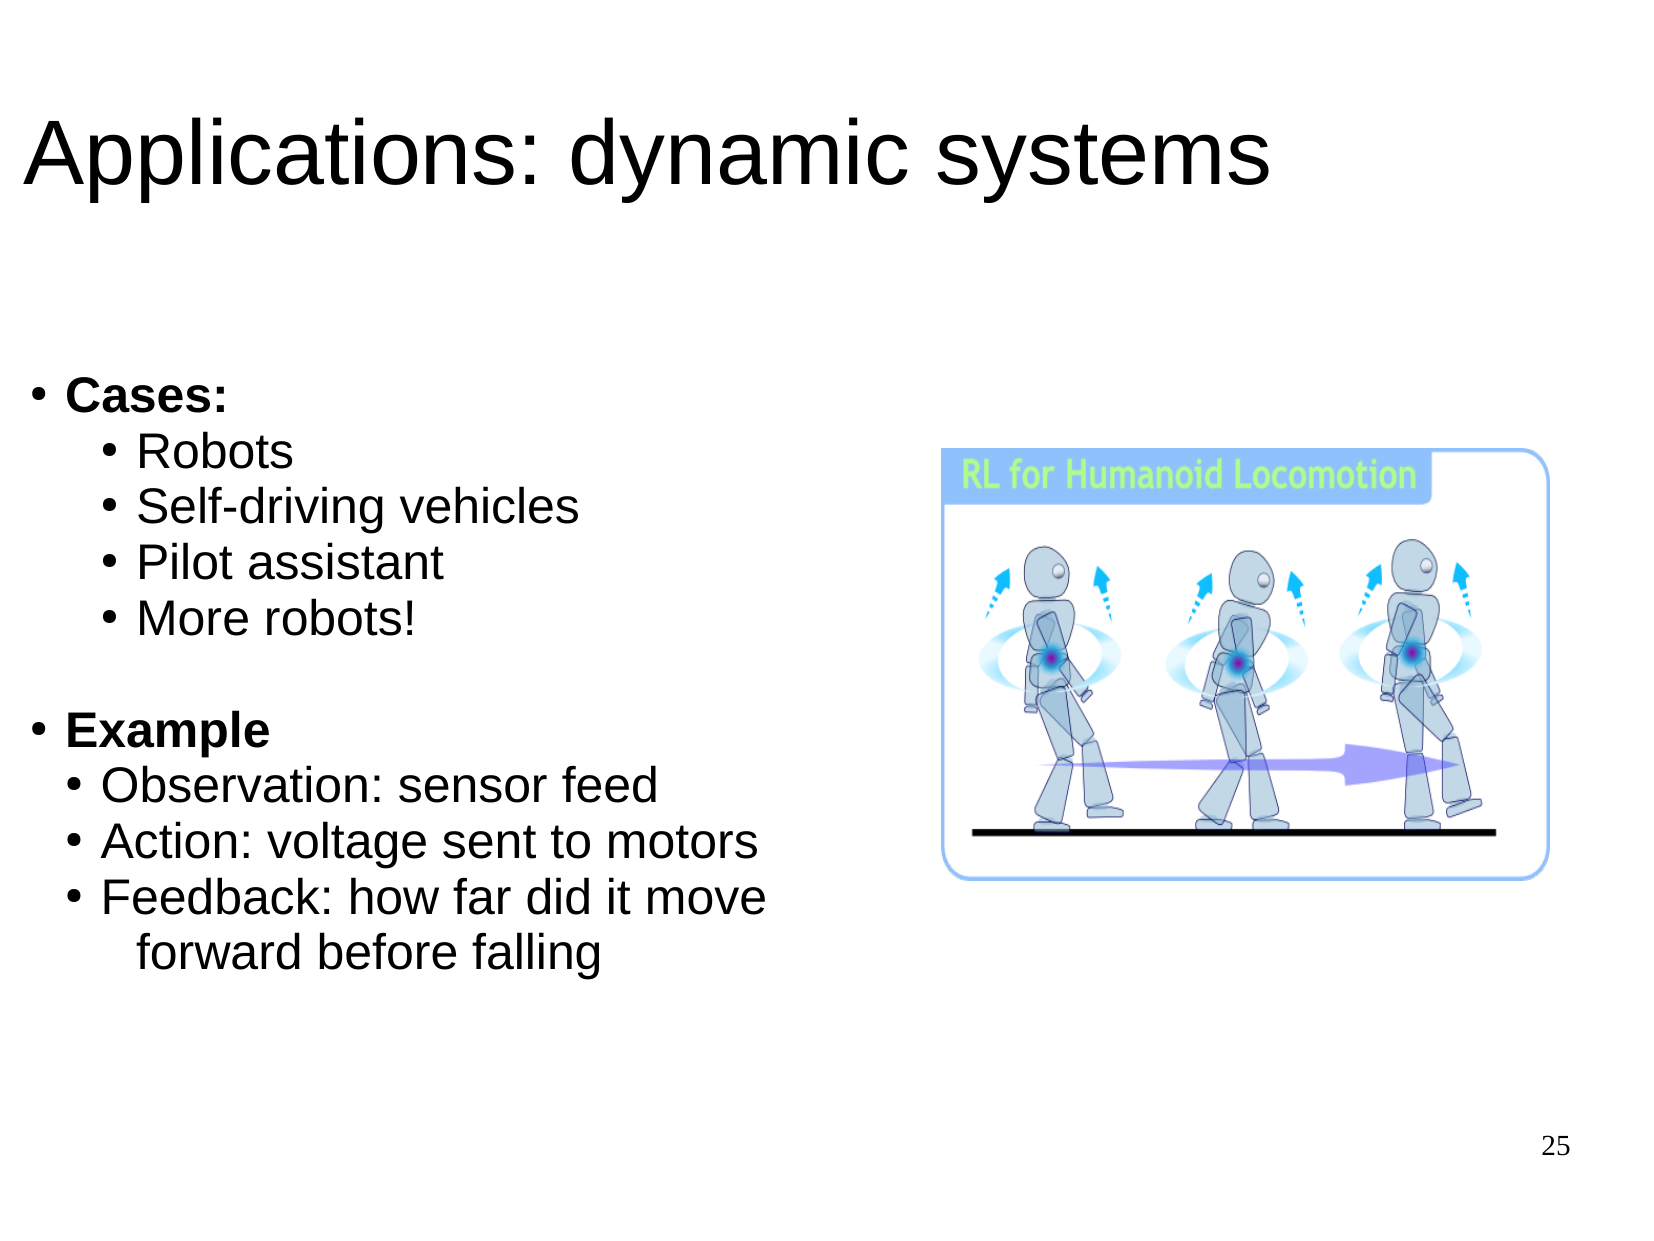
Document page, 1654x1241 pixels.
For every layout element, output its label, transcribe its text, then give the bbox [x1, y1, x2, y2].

picture [941, 448, 1550, 881]
text_box Cases: Robots Self-driving vehicles Pilot assistant More robots! Example Observation: sensor feed Action: voltage sent to motors Feedback: how far did it move forward before falling [15, 359, 1207, 1107]
title Applications: dynamic systems [23, 49, 1512, 257]
